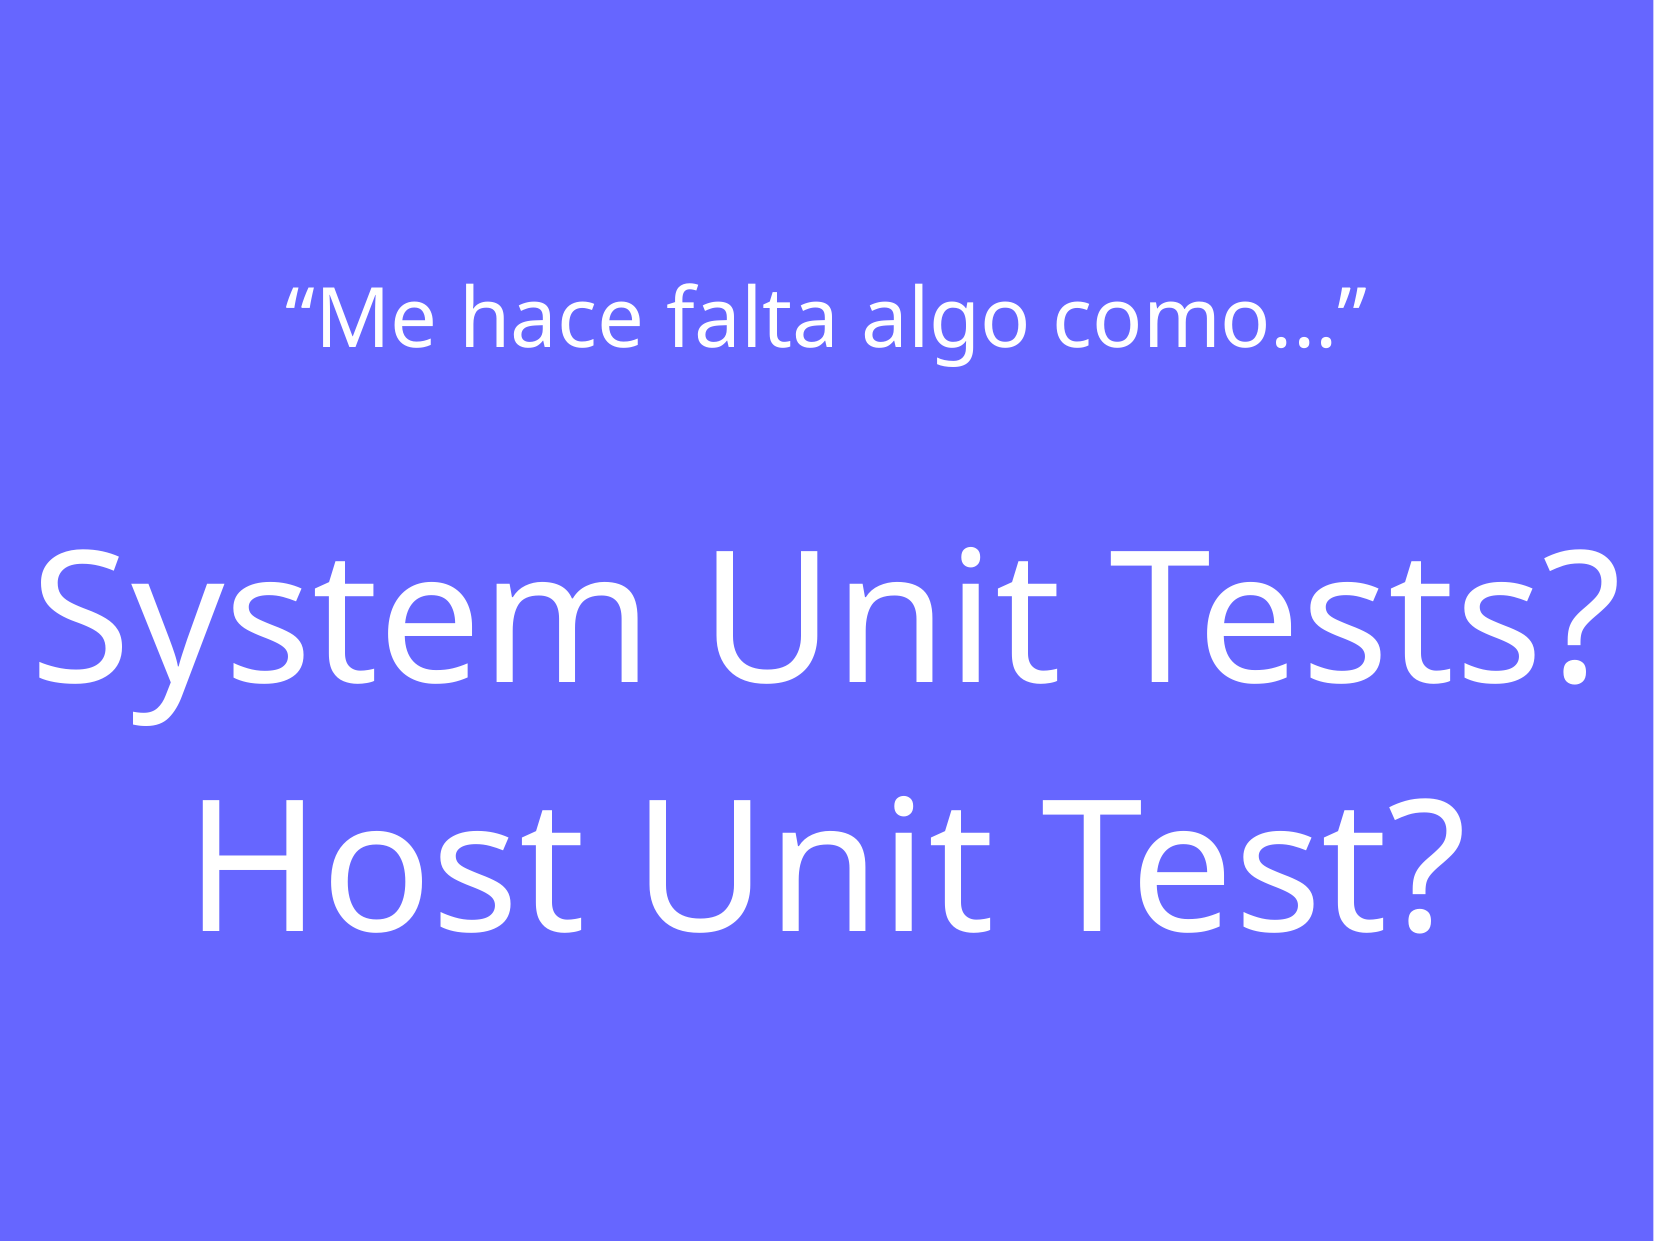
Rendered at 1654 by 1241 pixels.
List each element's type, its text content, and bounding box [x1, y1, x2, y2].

title “Me hace falta algo como...” System Unit Tests? Host Unit Test? [0, 0, 1654, 1241]
